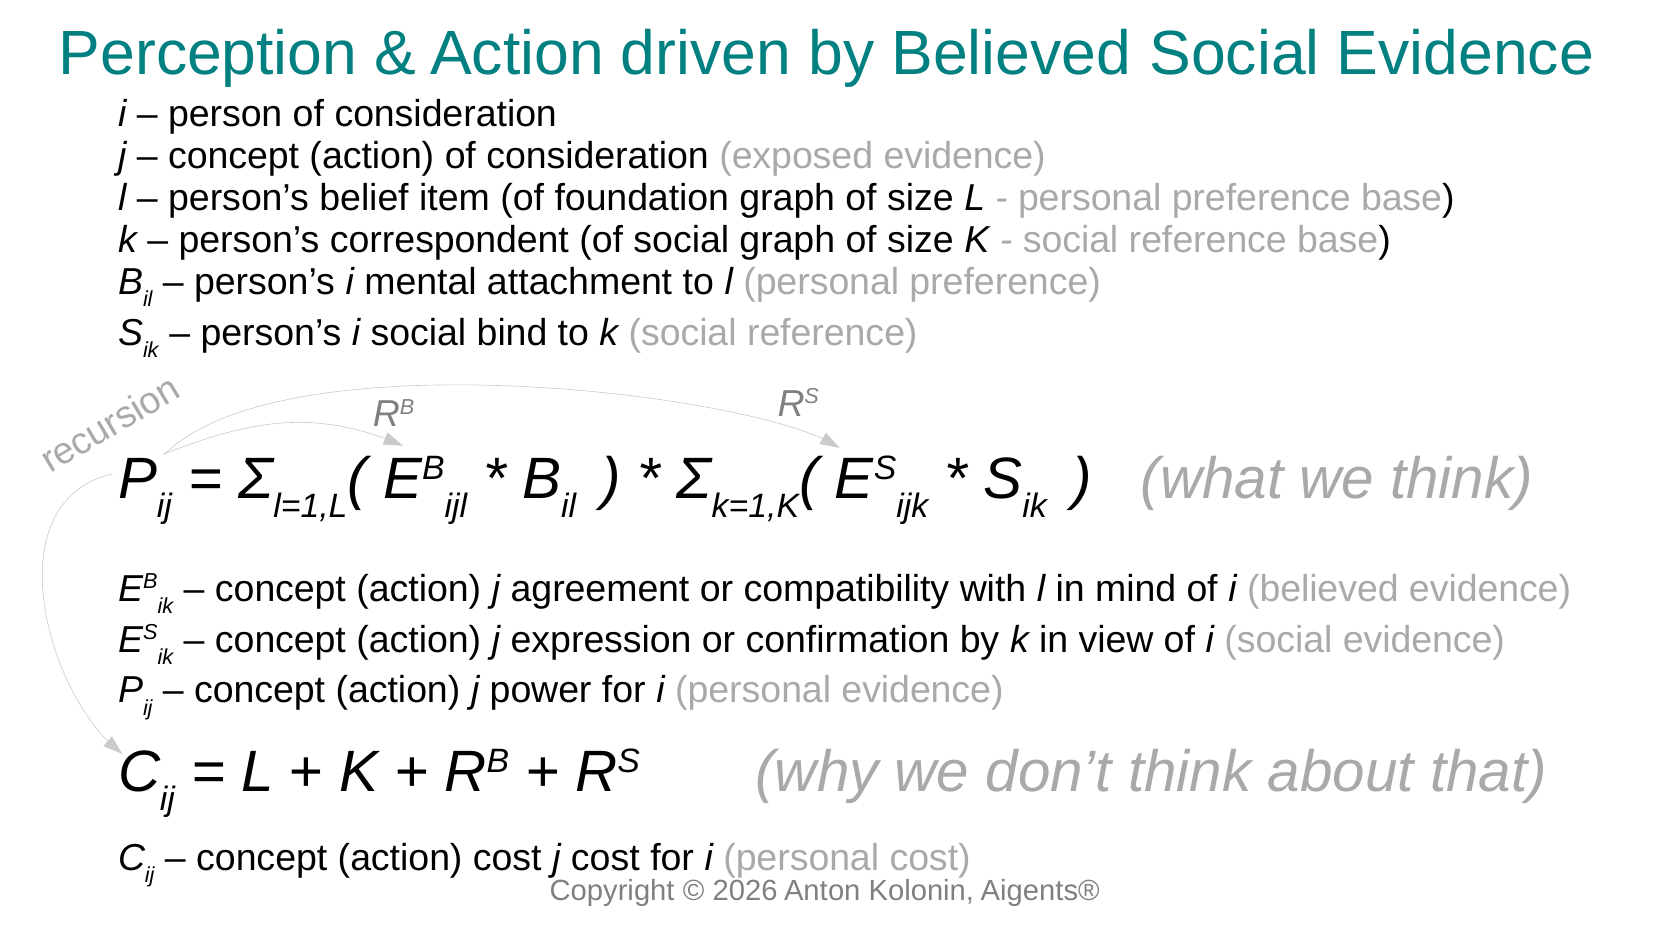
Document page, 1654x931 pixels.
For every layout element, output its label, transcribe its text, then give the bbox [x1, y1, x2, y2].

text_box Perception & Action driven by Believed Social Evidence [0, 0, 1654, 111]
text_box RS [762, 374, 834, 432]
text_box recursion [16, 352, 204, 495]
text_box i – person of consideration j – concept (action) of consideration (exposed evidence) l – person’s belief item (of foundation graph of size L - personal preference base) k – person’s correspondent (of social graph of size K - social reference base) Bil – person’s i mental attachment to l (personal preference) Sik – person’s i social bind to k (social reference) Pij = Σl=1,L( EBijl * Bil ) * Σk=1,K( ESijk * Sik ) (what we think) EBik – concept (action) j agreement or compatibility with l in mind of i (believed evidence) ESik – concept (action) j expression or confirmation by k in view of i (social evidence) Pij – concept (action) j power for i (personal evidence) Cij = L + K + RB + RS (why we don’t think about that) Cij – concept (action) cost j cost for i (personal cost) [103, 84, 1643, 895]
text_box RB [358, 385, 430, 443]
